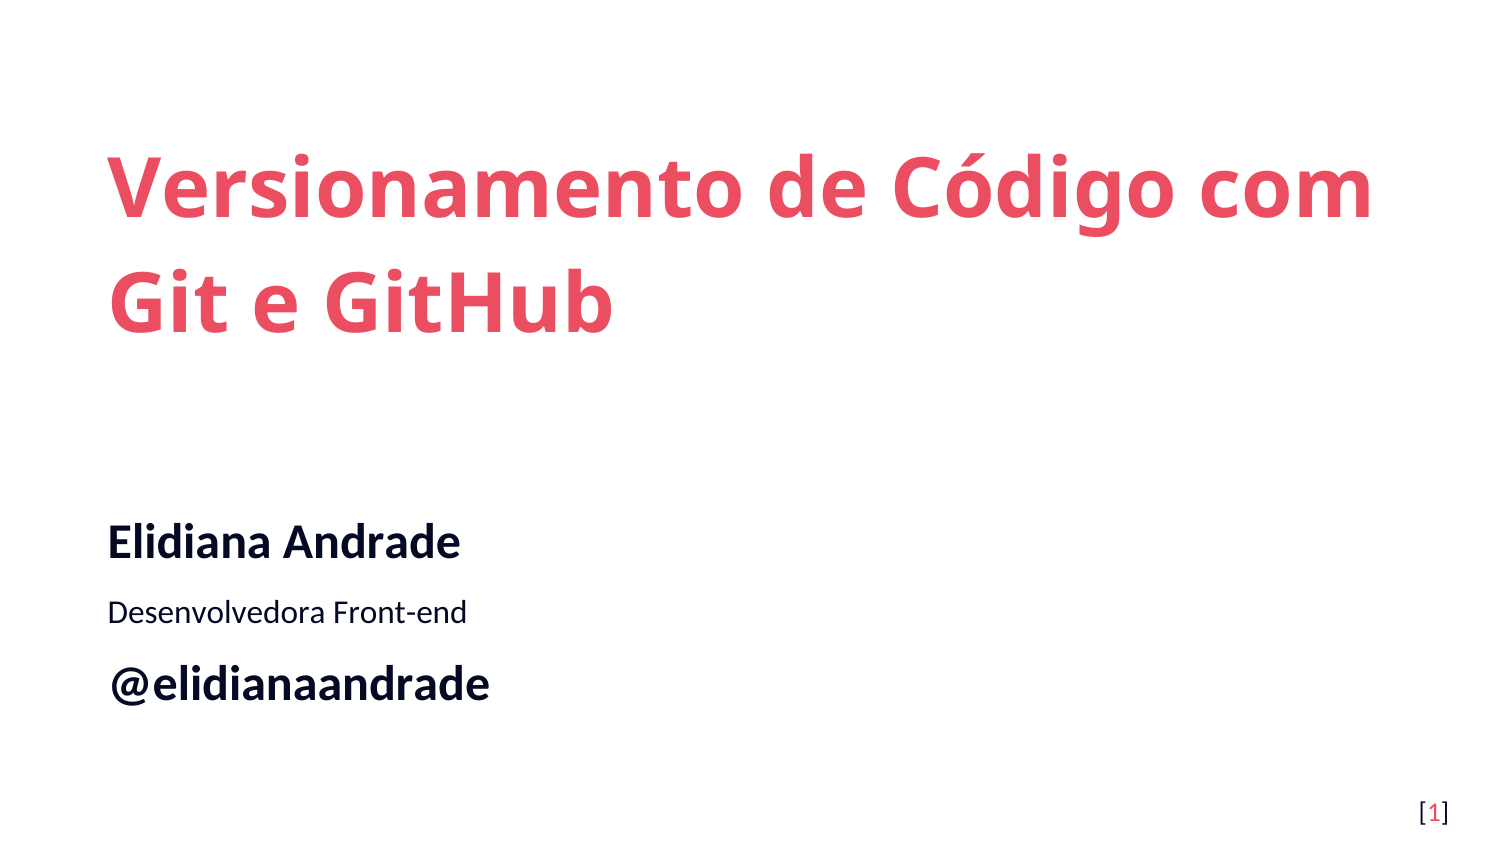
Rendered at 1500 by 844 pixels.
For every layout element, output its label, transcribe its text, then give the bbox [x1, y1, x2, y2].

slide_number [1] [1403, 779, 1494, 844]
text_box Elidiana Andrade Desenvolvedora Front-end @elidianaandrade [92, 493, 1203, 812]
text_box Versionamento de Código com Git e GitHub [92, 104, 1404, 422]
